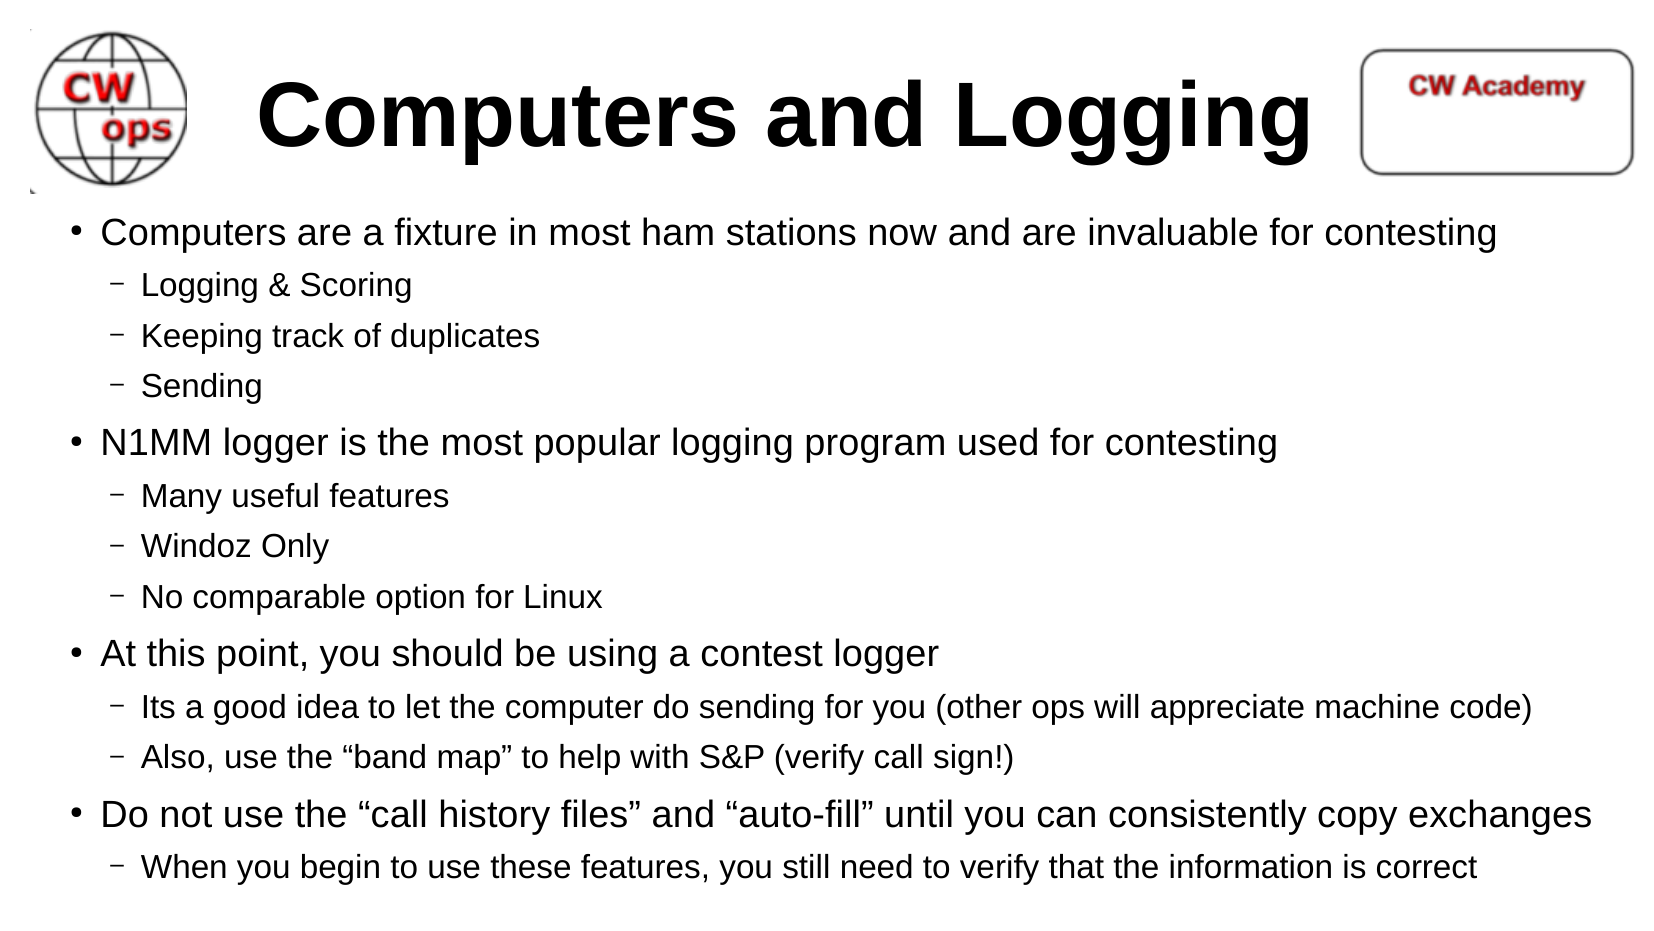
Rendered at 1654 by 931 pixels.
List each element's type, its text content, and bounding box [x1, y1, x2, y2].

picture [1531, 37, 1640, 186]
title Computers and Logging [41, 37, 1531, 193]
picture [30, 29, 187, 194]
list Computers are a fixture in most ham stations now and are invaluable for contesting Logging & Scoring Keeping track of duplicates Sending N1MM logger is the most popular logging program used for contesting Many useful features Windoz Only No comparable option for Linux At this point, you should be using a contest logger Its a good idea to let the computer do sending for you (other ops will appreciate machine code) Also, use the “band map” to help with S&P (verify call sign!) Do not use the “call history files” and “auto-fill” until you can consistently copy exchanges When you begin to use these features, you still need to verify that the information is correct [60, 210, 1621, 901]
